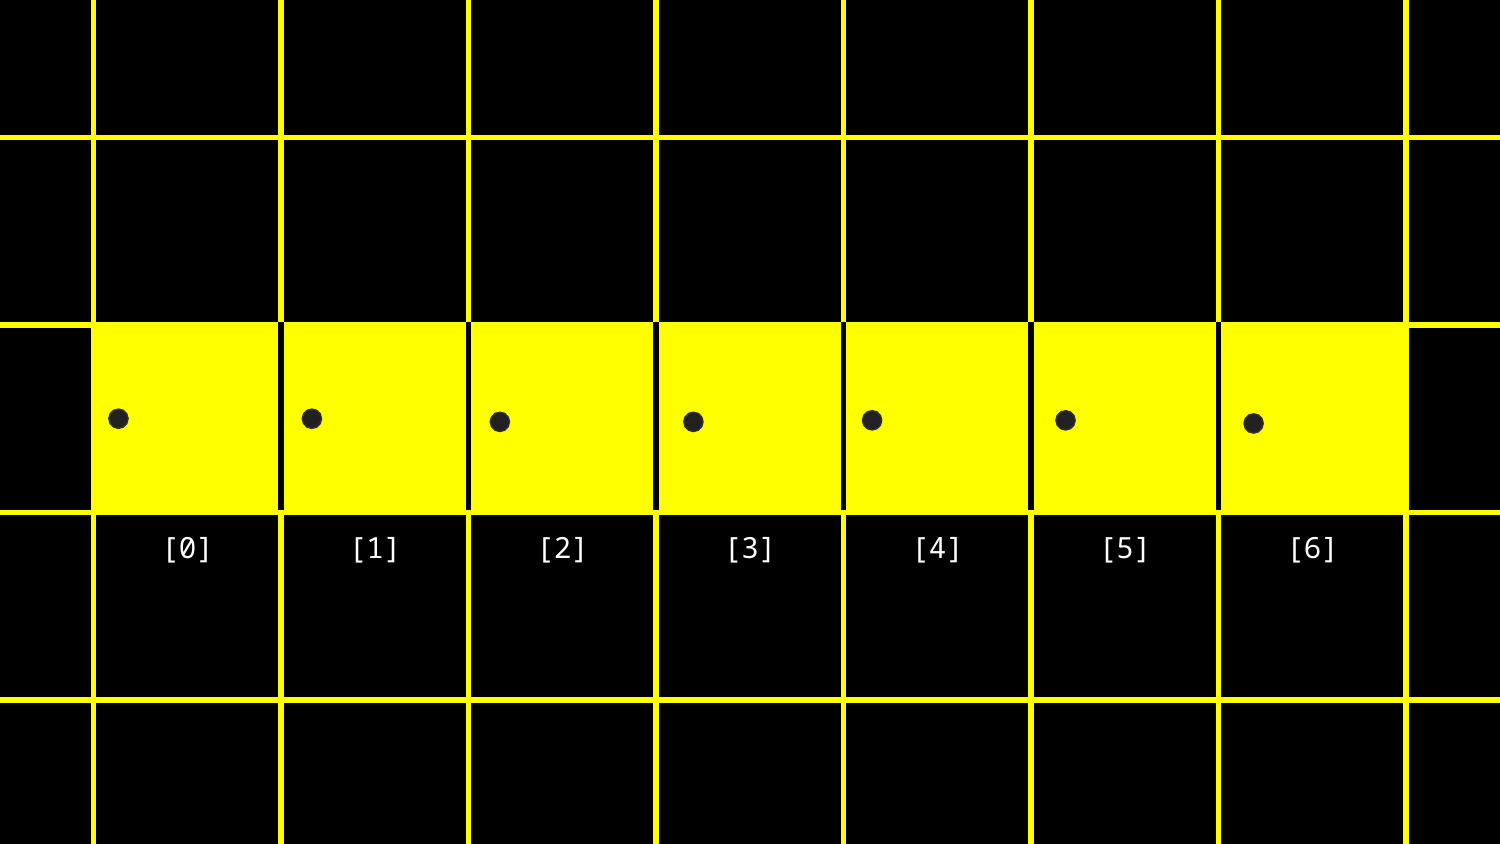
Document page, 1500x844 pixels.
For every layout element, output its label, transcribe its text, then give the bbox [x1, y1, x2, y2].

table_cell [1409, 515, 1500, 697]
table_cell [1] [284, 515, 466, 697]
table_cell [659, 703, 841, 844]
table_header [1034, 0, 1216, 135]
table_cell [1409, 328, 1500, 510]
table_cell [96, 140, 278, 322]
table_cell [846, 140, 1028, 322]
table_cell [1034, 140, 1216, 322]
table_cell [2] [471, 515, 653, 697]
table_cell [284, 703, 466, 844]
text_box [108, 409, 129, 429]
table_cell [1034, 703, 1216, 844]
table_cell [471, 328, 653, 510]
table_cell [846, 703, 1028, 844]
table_cell [3] [659, 515, 841, 697]
text_box [683, 412, 703, 432]
table_header [846, 0, 1028, 135]
table_cell [1034, 328, 1216, 510]
table_header [1409, 0, 1500, 135]
table_cell [0] [96, 515, 278, 697]
table_cell [96, 703, 278, 844]
table_cell [659, 328, 841, 510]
table_cell [1409, 140, 1500, 322]
table_header [471, 0, 653, 135]
text_box [1243, 413, 1264, 434]
table_cell [6] [1221, 515, 1403, 697]
text_box [1055, 410, 1076, 430]
table_cell [5] [1034, 515, 1216, 697]
table_header [96, 0, 278, 135]
table_cell [1409, 703, 1500, 844]
text_box [302, 409, 322, 429]
table_cell [0, 703, 91, 844]
table_cell [284, 328, 466, 510]
table_cell [96, 328, 278, 510]
table_cell [471, 703, 653, 844]
table_cell [0, 328, 91, 510]
table_cell [846, 328, 1028, 510]
table_cell [659, 140, 841, 322]
table_cell [0, 140, 91, 322]
table_header [659, 0, 841, 135]
table_cell [1221, 703, 1403, 844]
table_cell [4] [846, 515, 1028, 697]
table_header [1221, 0, 1403, 135]
text_box [862, 410, 882, 430]
table_cell [1221, 140, 1403, 322]
text_box [490, 412, 510, 432]
table_header [0, 0, 91, 135]
table_cell [1221, 328, 1403, 510]
table_cell [471, 140, 653, 322]
table_cell [0, 515, 91, 697]
table_cell [284, 140, 466, 322]
table_header [284, 0, 466, 135]
